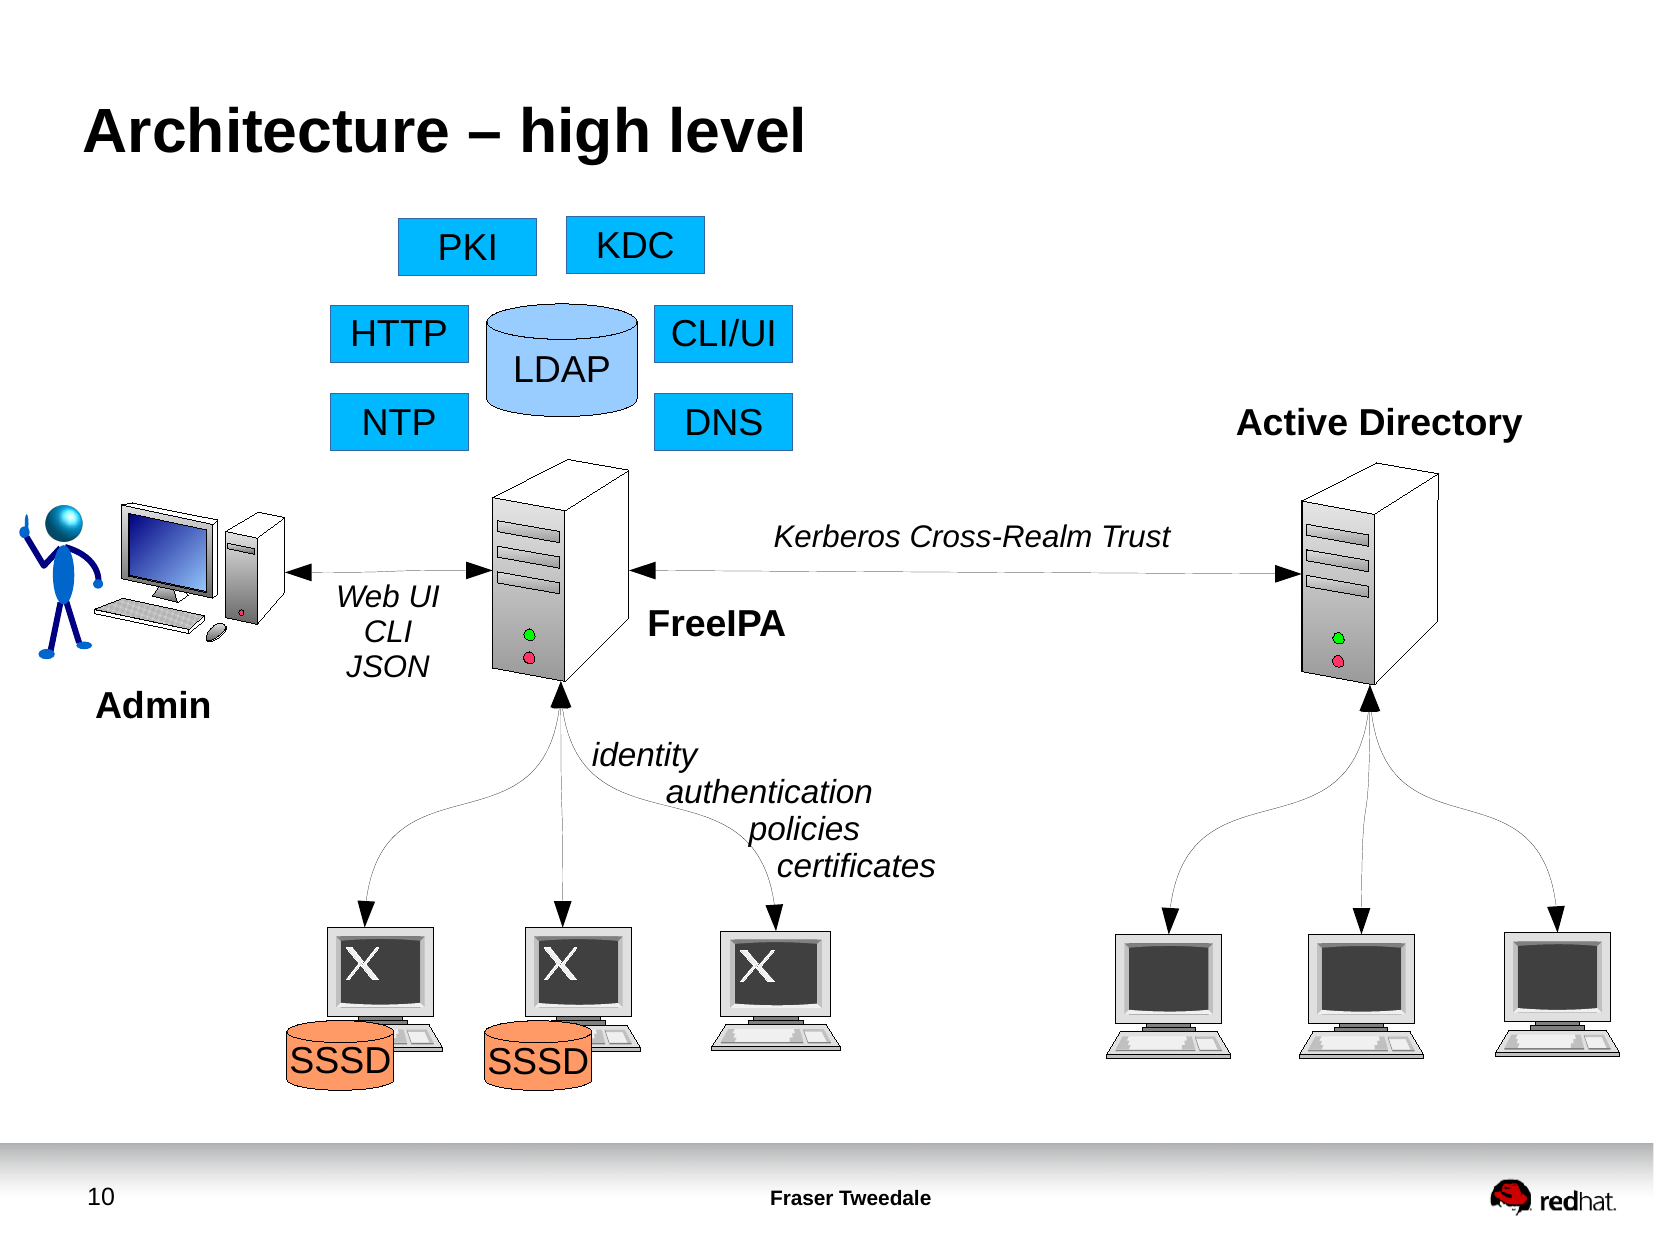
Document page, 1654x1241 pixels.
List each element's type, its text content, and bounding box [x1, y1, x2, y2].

text_box KDC [566, 216, 705, 274]
text_box Kerberos Cross-Realm Trust [751, 511, 1193, 569]
text_box Active Directory [1221, 394, 1537, 451]
text_box NTP [330, 393, 469, 451]
text_box [525, 927, 641, 1052]
text_box [492, 497, 565, 682]
text_box HTTP [330, 305, 469, 363]
text_box [93, 579, 104, 589]
text_box [1301, 501, 1375, 685]
text_box [76, 641, 93, 650]
text_box [225, 531, 258, 625]
text_box Admin [80, 677, 244, 757]
text_box [711, 931, 841, 1051]
text_box PKI [398, 218, 537, 276]
text_box CLI/UI [654, 305, 793, 363]
text_box [94, 598, 205, 630]
text_box [121, 505, 213, 603]
text_box LDAP [486, 303, 638, 417]
text_box identity authentication policies certificates [577, 728, 1002, 892]
text_box [327, 927, 443, 1052]
picture [0, 1143, 1654, 1241]
text_box SSSD [286, 1020, 394, 1091]
text_box [1495, 932, 1620, 1057]
text_box [38, 648, 55, 660]
text_box SSSD [484, 1020, 592, 1091]
text_box FreeIPA [632, 595, 800, 653]
text_box [52, 545, 75, 605]
text_box identity authentication policies certificates [577, 756, 771, 892]
text_box [1106, 934, 1231, 1059]
text_box [1299, 934, 1424, 1059]
text_box [19, 514, 30, 539]
text_box DNS [654, 393, 793, 451]
text_box [206, 623, 226, 641]
title Architecture – high level [82, 37, 1571, 226]
text_box Web UI CLI JSON [303, 572, 473, 692]
